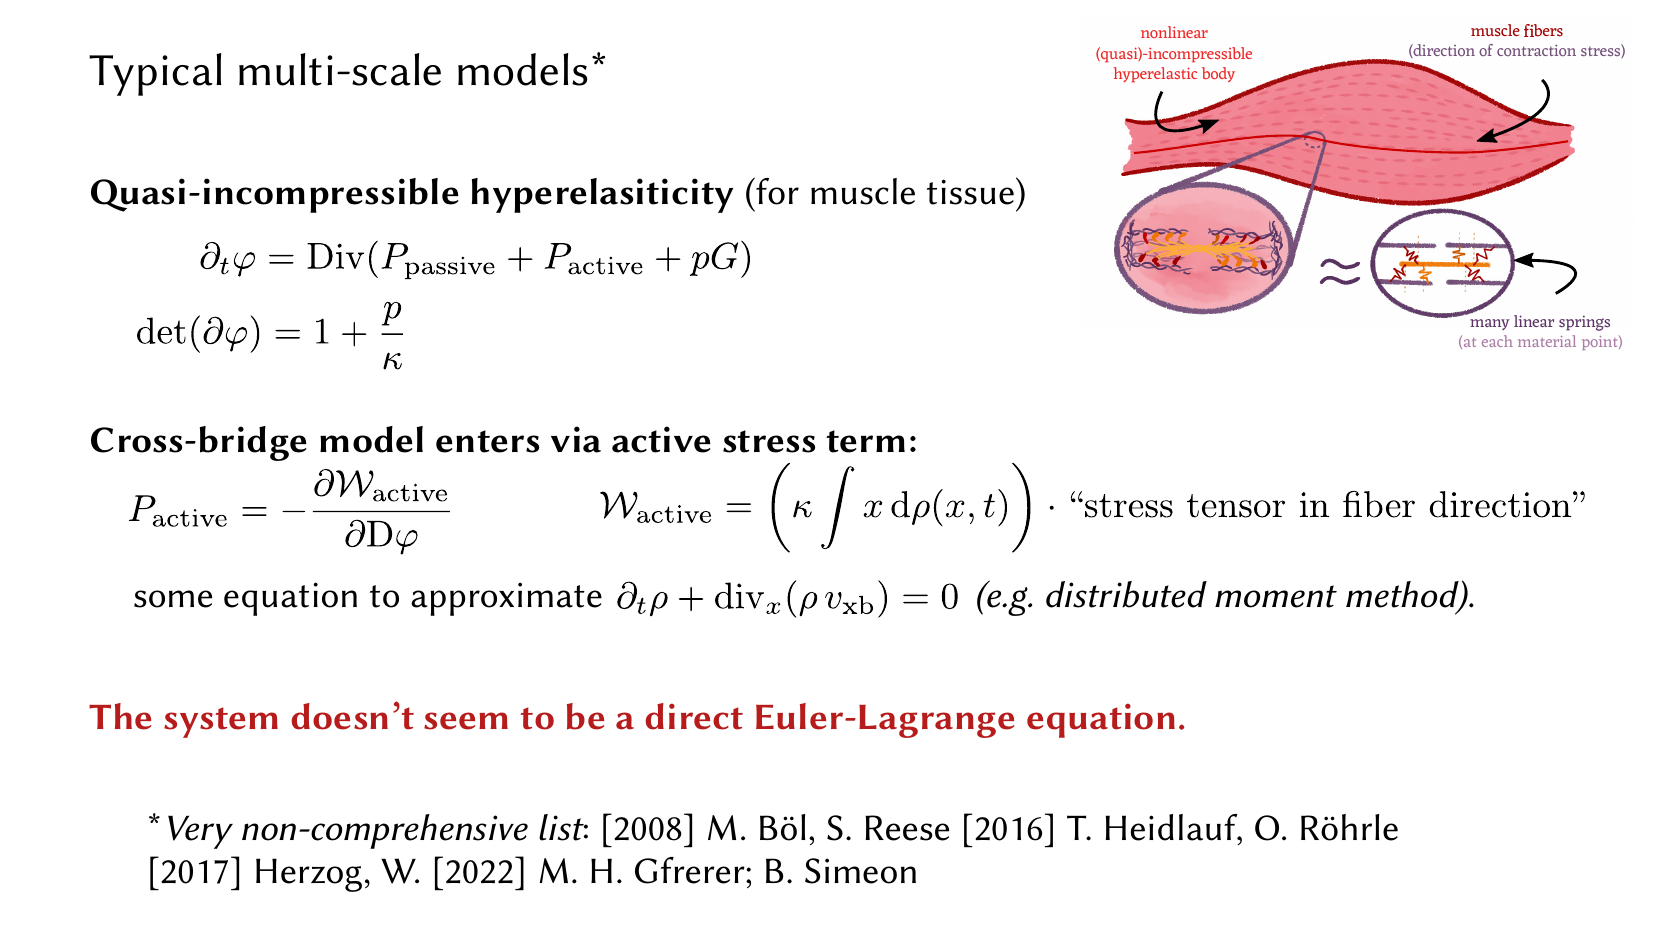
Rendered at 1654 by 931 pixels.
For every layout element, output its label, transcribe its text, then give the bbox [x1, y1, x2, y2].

text_box [912, 500, 930, 526]
text_box [1145, 500, 1158, 518]
text_box [636, 597, 646, 615]
text_box [383, 352, 402, 370]
text_box [448, 262, 458, 275]
text_box [583, 262, 595, 275]
text_box [336, 470, 374, 498]
text_box [941, 583, 958, 610]
text_box [649, 591, 668, 617]
text_box [314, 468, 335, 497]
text_box [1070, 491, 1076, 503]
text_box [233, 252, 256, 277]
text_box [1099, 494, 1112, 518]
text_box [1492, 500, 1507, 518]
text_box [689, 252, 710, 276]
text_box [664, 506, 674, 523]
text_box [373, 489, 399, 502]
text_box [1364, 491, 1383, 518]
text_box [157, 326, 172, 344]
text_box [307, 243, 333, 269]
text_box [203, 316, 224, 345]
text_box [1508, 494, 1520, 518]
text_box [617, 581, 638, 610]
text_box [676, 511, 683, 523]
text_box [192, 514, 199, 527]
text_box [608, 262, 614, 275]
text_box [367, 520, 393, 547]
text_box [678, 586, 704, 612]
text_box [341, 321, 367, 347]
text_box [1572, 491, 1578, 503]
text_box [1402, 500, 1415, 518]
text_box [1253, 500, 1271, 518]
text_box [745, 592, 764, 609]
text_box [735, 591, 744, 609]
text_box [1239, 500, 1252, 518]
text_box [152, 514, 166, 527]
text_box some equation to approximate (e.g. distributed moment method). [118, 566, 1491, 625]
text_box [1012, 462, 1031, 553]
text_box [637, 511, 663, 523]
text_box [741, 240, 750, 278]
text_box [167, 514, 179, 527]
text_box [1580, 491, 1585, 503]
text_box [933, 489, 943, 527]
text_box [219, 257, 229, 275]
text_box [878, 580, 888, 618]
text_box [787, 580, 797, 618]
text_box [1343, 490, 1362, 517]
text_box [799, 591, 818, 617]
text_box [1218, 500, 1238, 518]
text_box [250, 315, 260, 353]
picture [1079, 13, 1636, 352]
text_box [998, 489, 1008, 527]
text_box Typical multi-scale models* [74, 37, 1500, 157]
text_box [180, 510, 190, 527]
text_box [507, 246, 533, 272]
text_box *Very non-comprehensive list: [2008] M. Böl, S. Reese [2016] T. Heidlauf, O. Röhrle [2017] Herzog, W. [2022] M. H. Gfrerer; B. Simeon [131, 799, 1421, 900]
text_box [412, 489, 419, 502]
text_box [655, 246, 681, 272]
text_box [345, 252, 365, 269]
text_box [945, 500, 965, 518]
text_box [420, 489, 435, 502]
text_box [1385, 500, 1401, 518]
text_box [1475, 500, 1490, 518]
text_box [715, 582, 734, 609]
text_box [405, 262, 420, 280]
text_box [821, 466, 855, 550]
text_box [600, 491, 638, 519]
text_box [316, 318, 329, 344]
text_box [396, 529, 418, 555]
text_box [983, 493, 996, 518]
text_box [435, 489, 448, 502]
text_box [225, 326, 248, 352]
text_box [1299, 500, 1308, 518]
text_box [969, 513, 974, 525]
text_box [200, 515, 215, 527]
text_box [595, 258, 605, 275]
text_box [1533, 500, 1550, 518]
text_box [460, 262, 467, 275]
text_box [793, 500, 812, 518]
text_box [1552, 500, 1572, 518]
text_box [1201, 500, 1217, 518]
text_box [215, 514, 227, 527]
text_box [421, 262, 435, 275]
text_box [1450, 500, 1459, 518]
text_box [766, 602, 781, 615]
text_box [1078, 491, 1083, 503]
text_box [345, 519, 366, 548]
text_box [381, 301, 402, 326]
text_box [1523, 500, 1532, 518]
text_box [544, 243, 572, 269]
text_box [137, 317, 156, 344]
text_box [825, 591, 842, 609]
text_box [1460, 500, 1474, 518]
text_box [336, 252, 344, 269]
text_box [128, 495, 156, 521]
text_box Cross-bridge model enters via active stress term: [74, 411, 928, 469]
text_box [1085, 500, 1098, 518]
text_box [200, 241, 221, 270]
text_box [400, 485, 410, 502]
text_box [616, 262, 631, 275]
text_box [891, 491, 910, 518]
text_box [1310, 500, 1330, 518]
text_box [711, 242, 739, 270]
text_box [1160, 500, 1173, 518]
text_box [369, 240, 378, 278]
text_box [436, 262, 446, 275]
text_box [1272, 500, 1286, 518]
text_box [191, 315, 200, 353]
text_box [568, 262, 582, 275]
text_box [863, 500, 883, 518]
text_box [771, 462, 790, 553]
text_box [1187, 494, 1199, 518]
text_box [1429, 491, 1449, 518]
text_box [381, 243, 409, 269]
text_box [173, 320, 186, 344]
text_box [483, 262, 495, 275]
text_box [1114, 500, 1127, 518]
text_box [684, 511, 699, 523]
text_box [468, 262, 483, 275]
text_box [859, 595, 874, 615]
text_box [1128, 500, 1144, 518]
text_box [842, 602, 858, 614]
text_box Quasi-incompressible hyperelasiticity (for muscle tissue) [74, 163, 1040, 222]
text_box The system doesn’t seem to be a direct Euler-Lagrange equation. [74, 688, 1199, 747]
text_box [631, 262, 643, 275]
text_box [699, 511, 712, 523]
